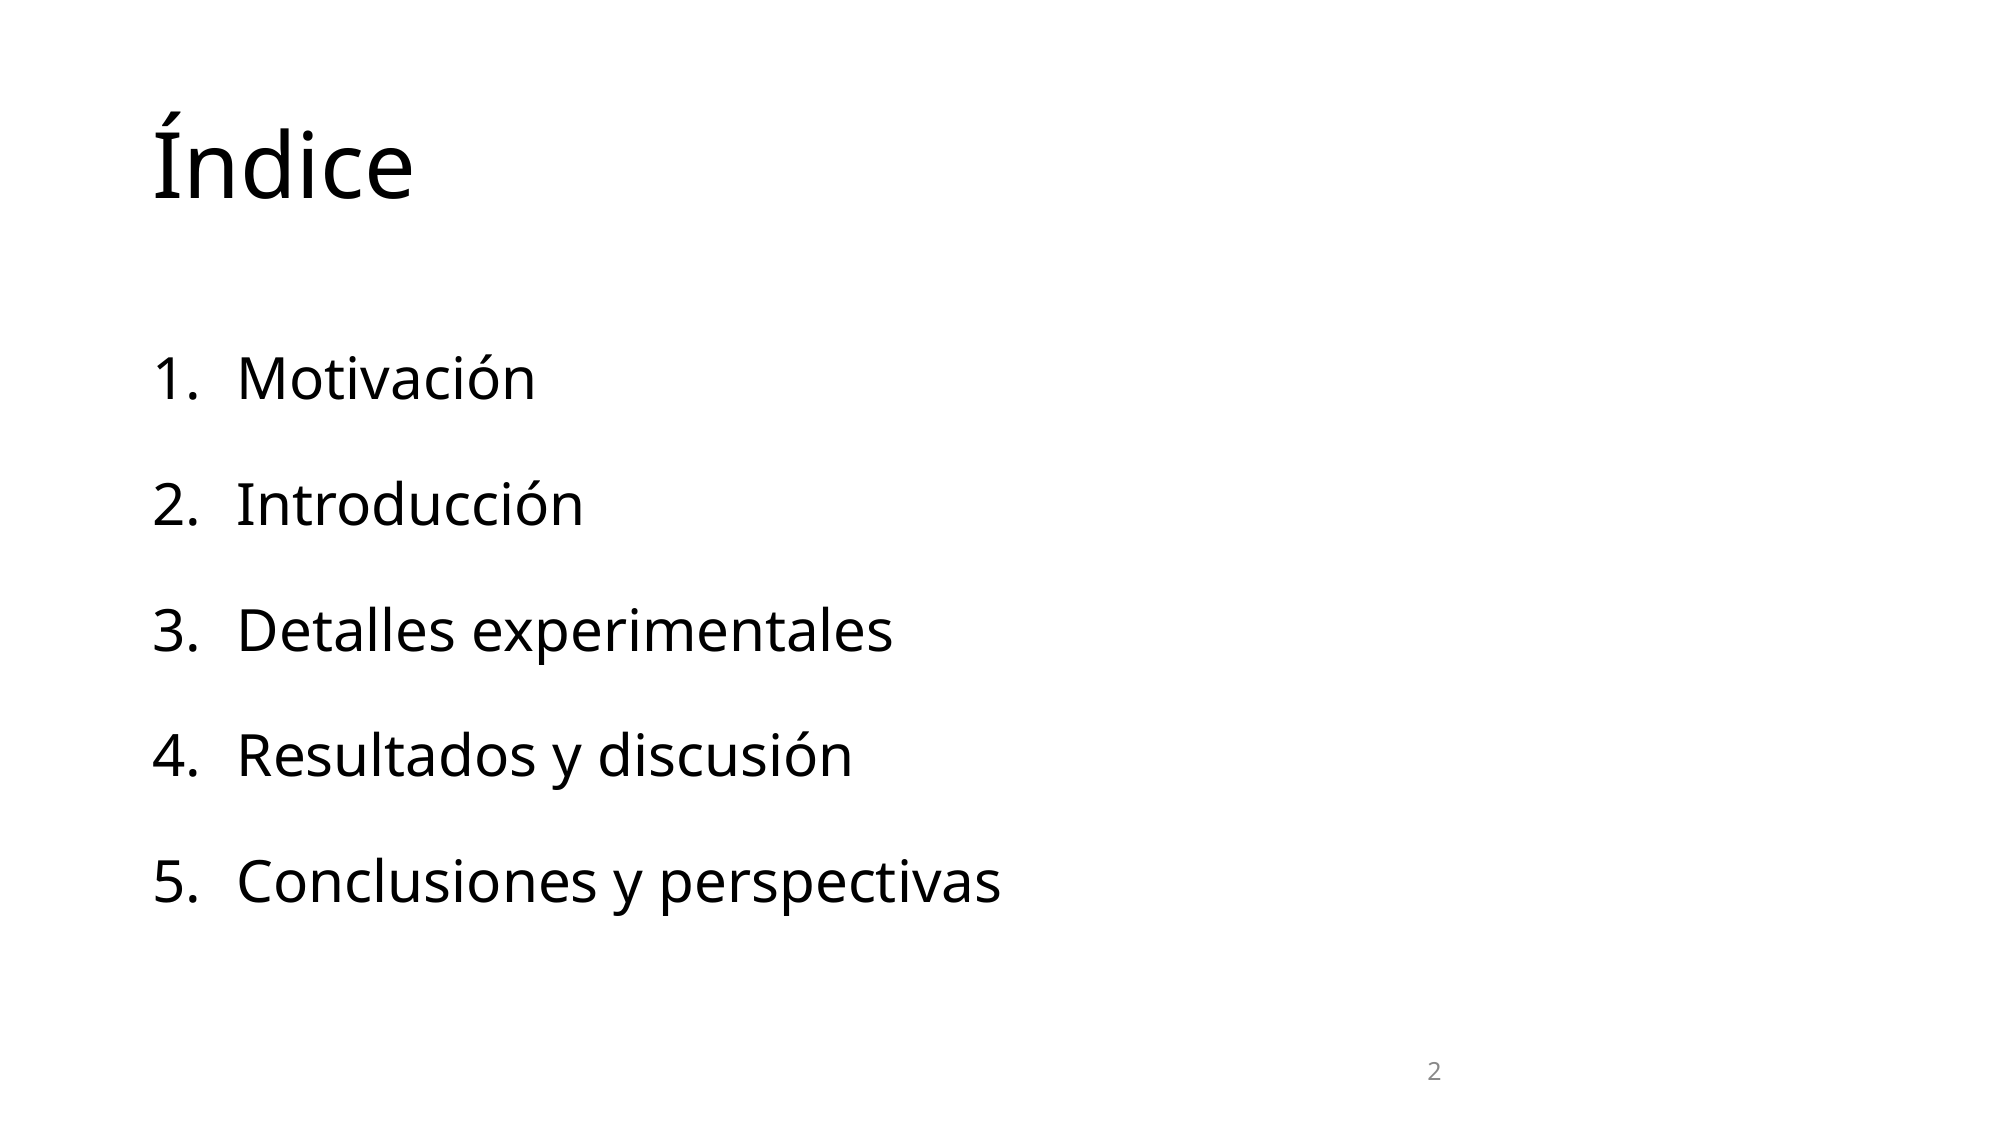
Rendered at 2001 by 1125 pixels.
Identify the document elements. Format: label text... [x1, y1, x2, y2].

list Motivación Introducción Detalles experimentales Resultados y discusión Conclusiones y perspectivas [137, 299, 1863, 1014]
text_box 2 [1412, 1042, 1863, 1103]
title Índice [137, 59, 1863, 278]
